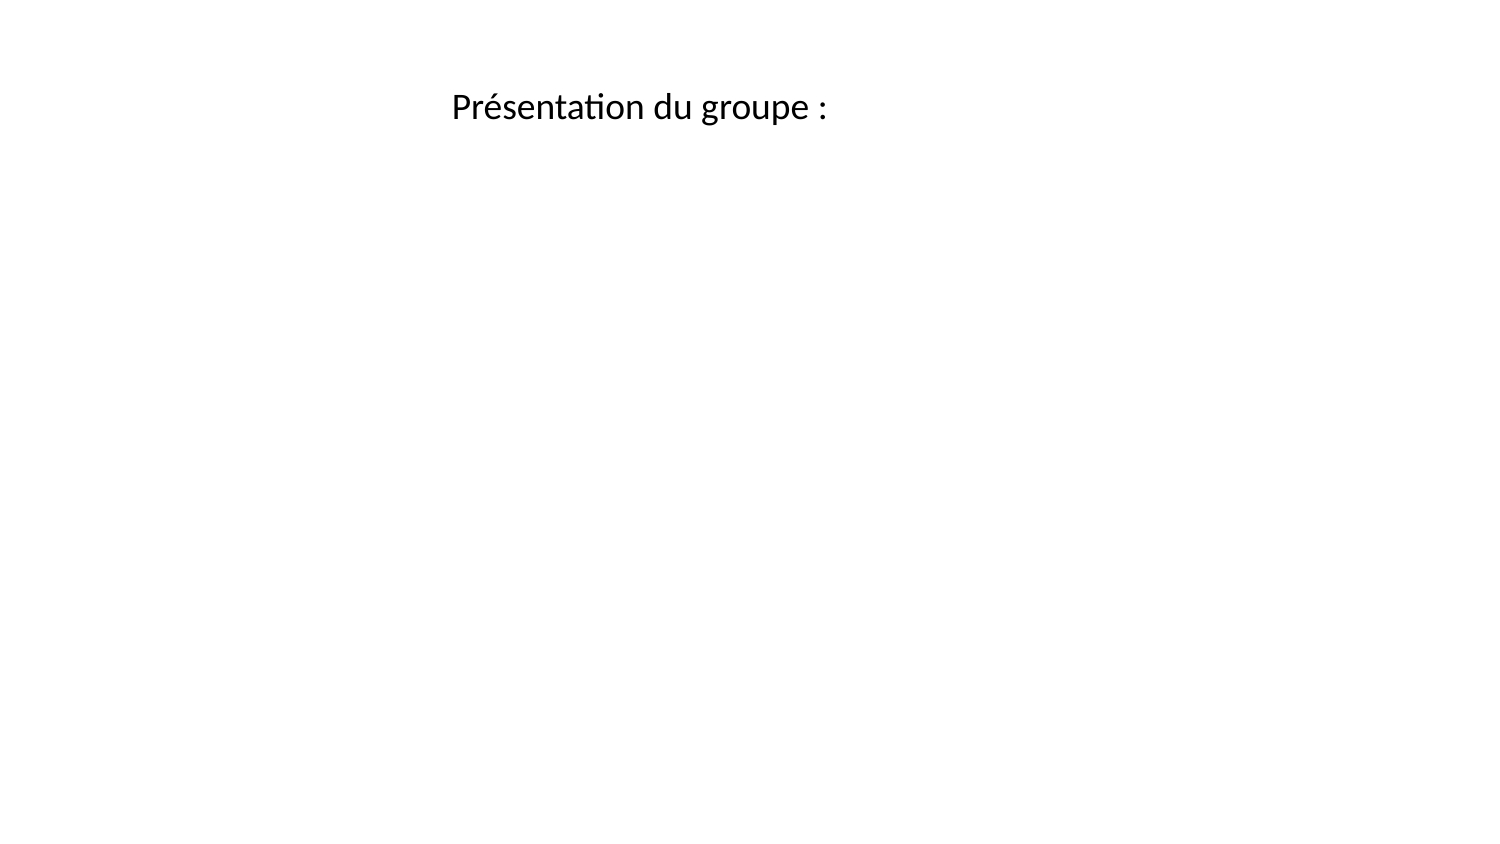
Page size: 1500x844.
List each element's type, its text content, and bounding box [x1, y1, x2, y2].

text_box Présentation du groupe : [436, 74, 1426, 454]
